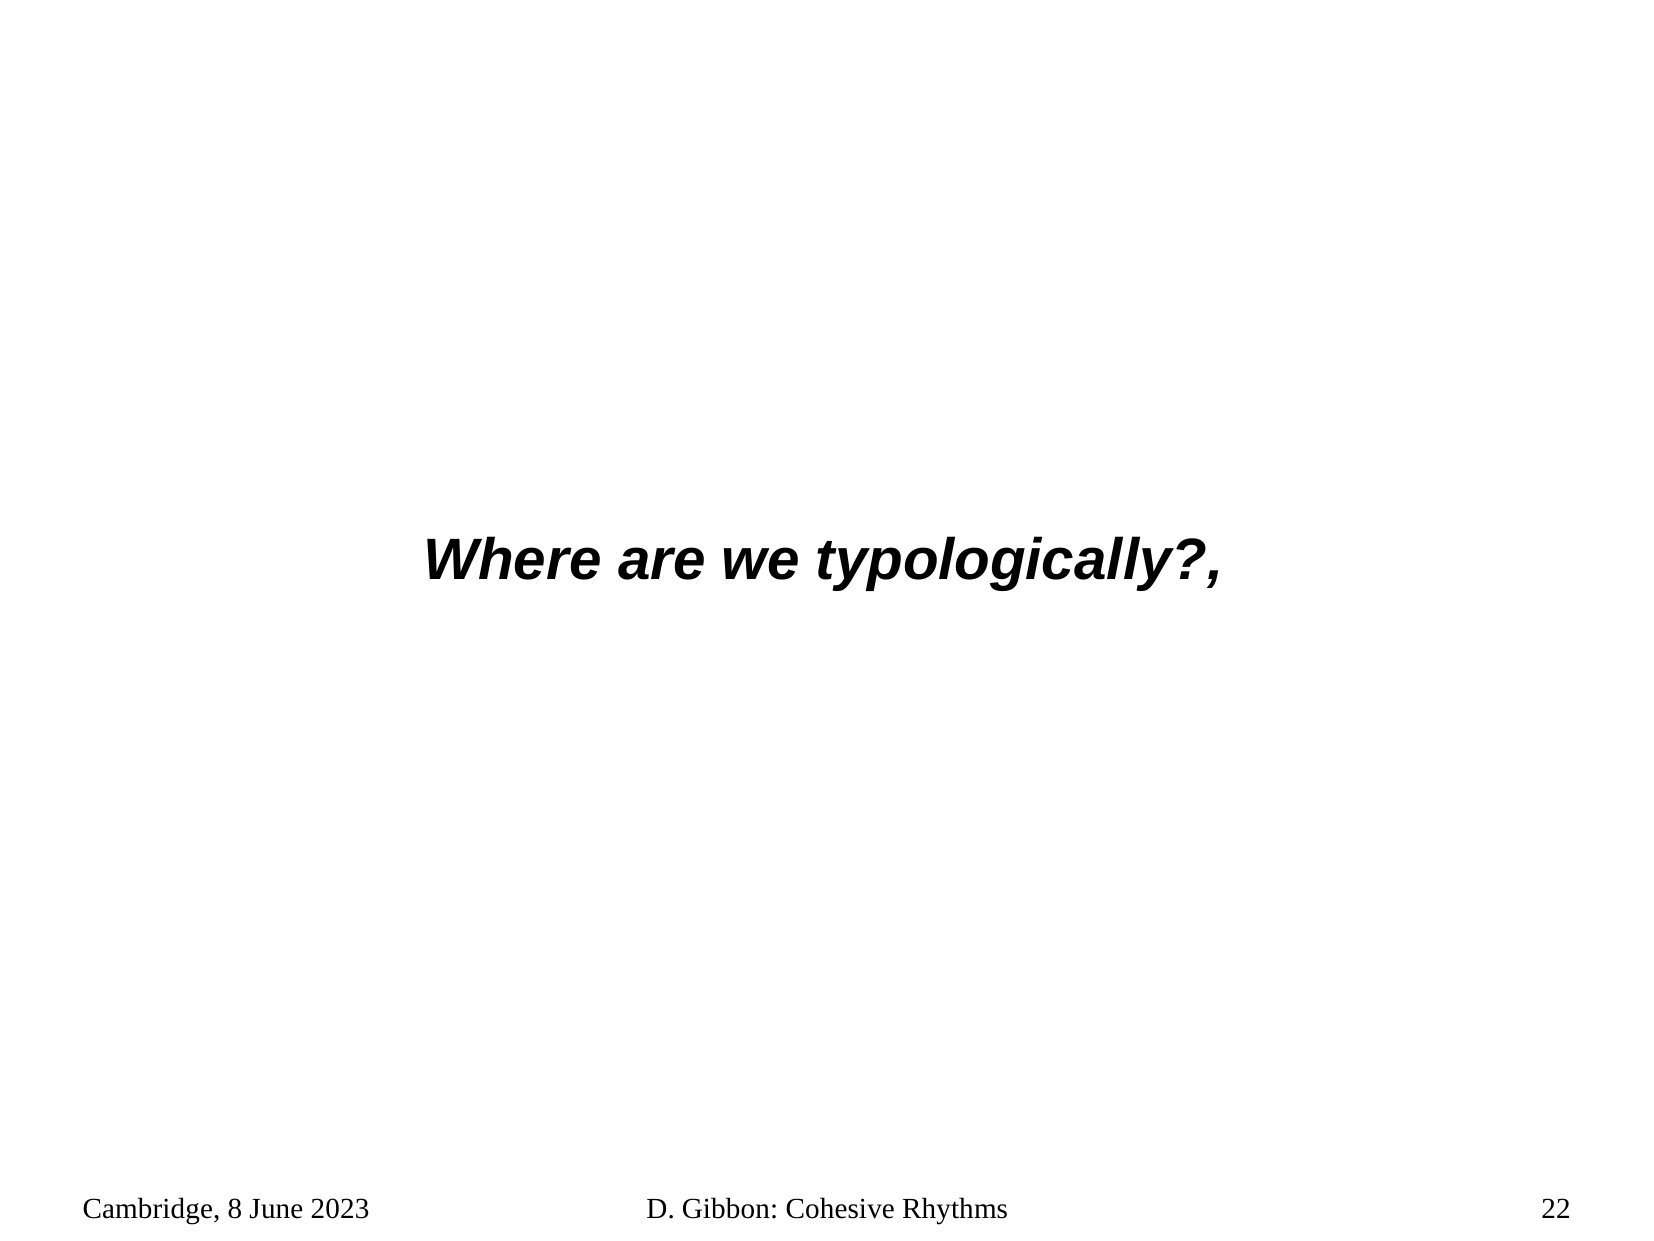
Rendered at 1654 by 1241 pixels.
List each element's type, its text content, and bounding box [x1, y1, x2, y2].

title Where are we typologically?, [11, 510, 1636, 609]
